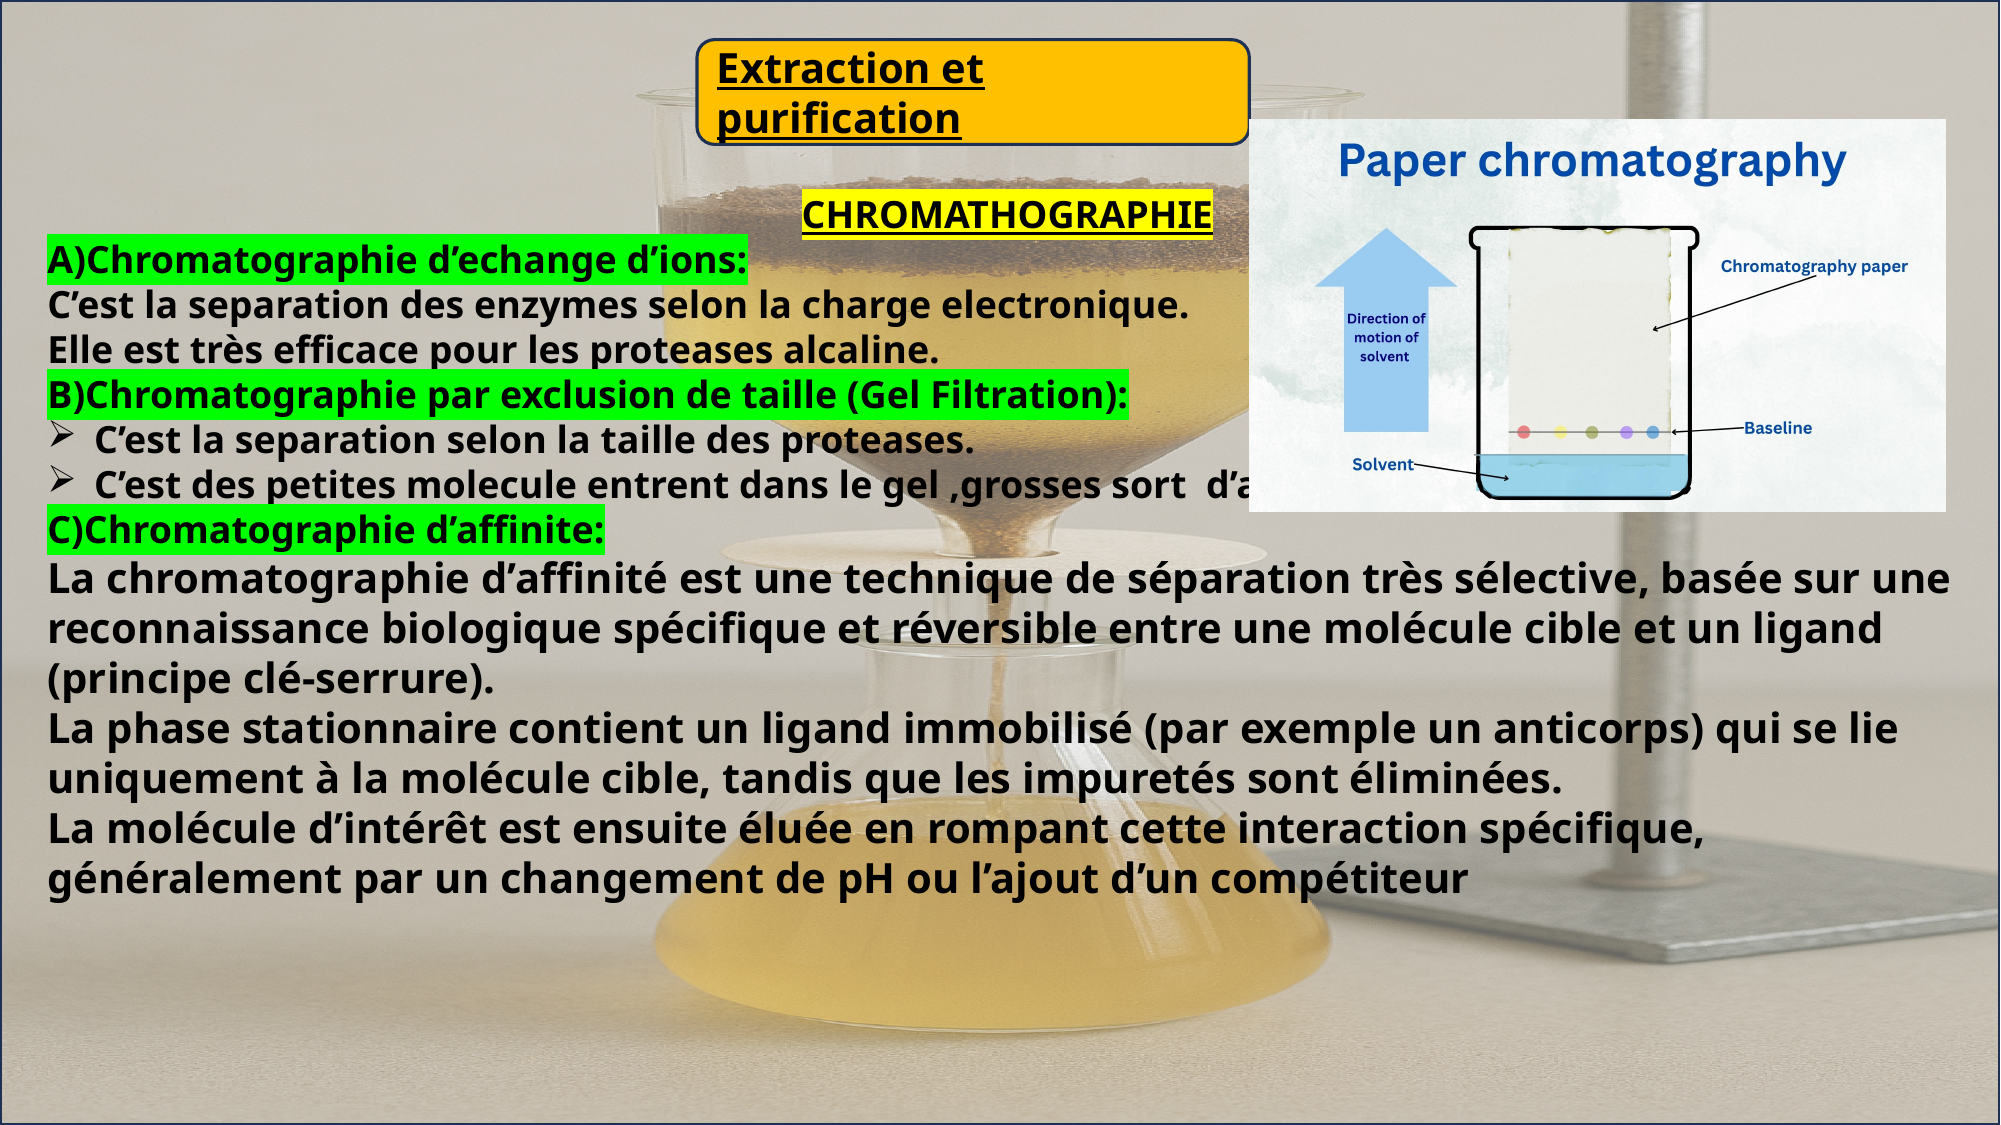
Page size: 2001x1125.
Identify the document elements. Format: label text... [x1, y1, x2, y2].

text_box [0, 0, 2000, 1125]
picture [1249, 119, 1946, 512]
text_box CHROMATHOGRAPHIE A)Chromatographie d’echange d’ions: C’est la separation des enzymes selon la charge electronique. Elle est très efficace pour les proteases alcaline. B)Chromatographie par exclusion de taille (Gel Filtration): C’est la separation selon la taille des proteases. C’est des petites molecule entrent dans le gel ,grosses sort d’abords C)Chromatographie d’affinite: La chromatographie d’affinité est une technique de séparation très sélective, basée sur une reconnaissance biologique spécifique et réversible entre une molécule cible et un ligand (principe clé-serrure). La phase stationnaire contient un ligand immobilisé (par exemple un anticorps) qui se lie uniquement à la molécule cible, tandis que les impuretés sont éliminées. La molécule d’intérêt est ensuite éluée en rompant cette interaction spécifique, généralement par un changement de pH ou l’ajout d’un compétiteur [32, 184, 1983, 955]
text_box Extraction et purification [696, 39, 1250, 145]
